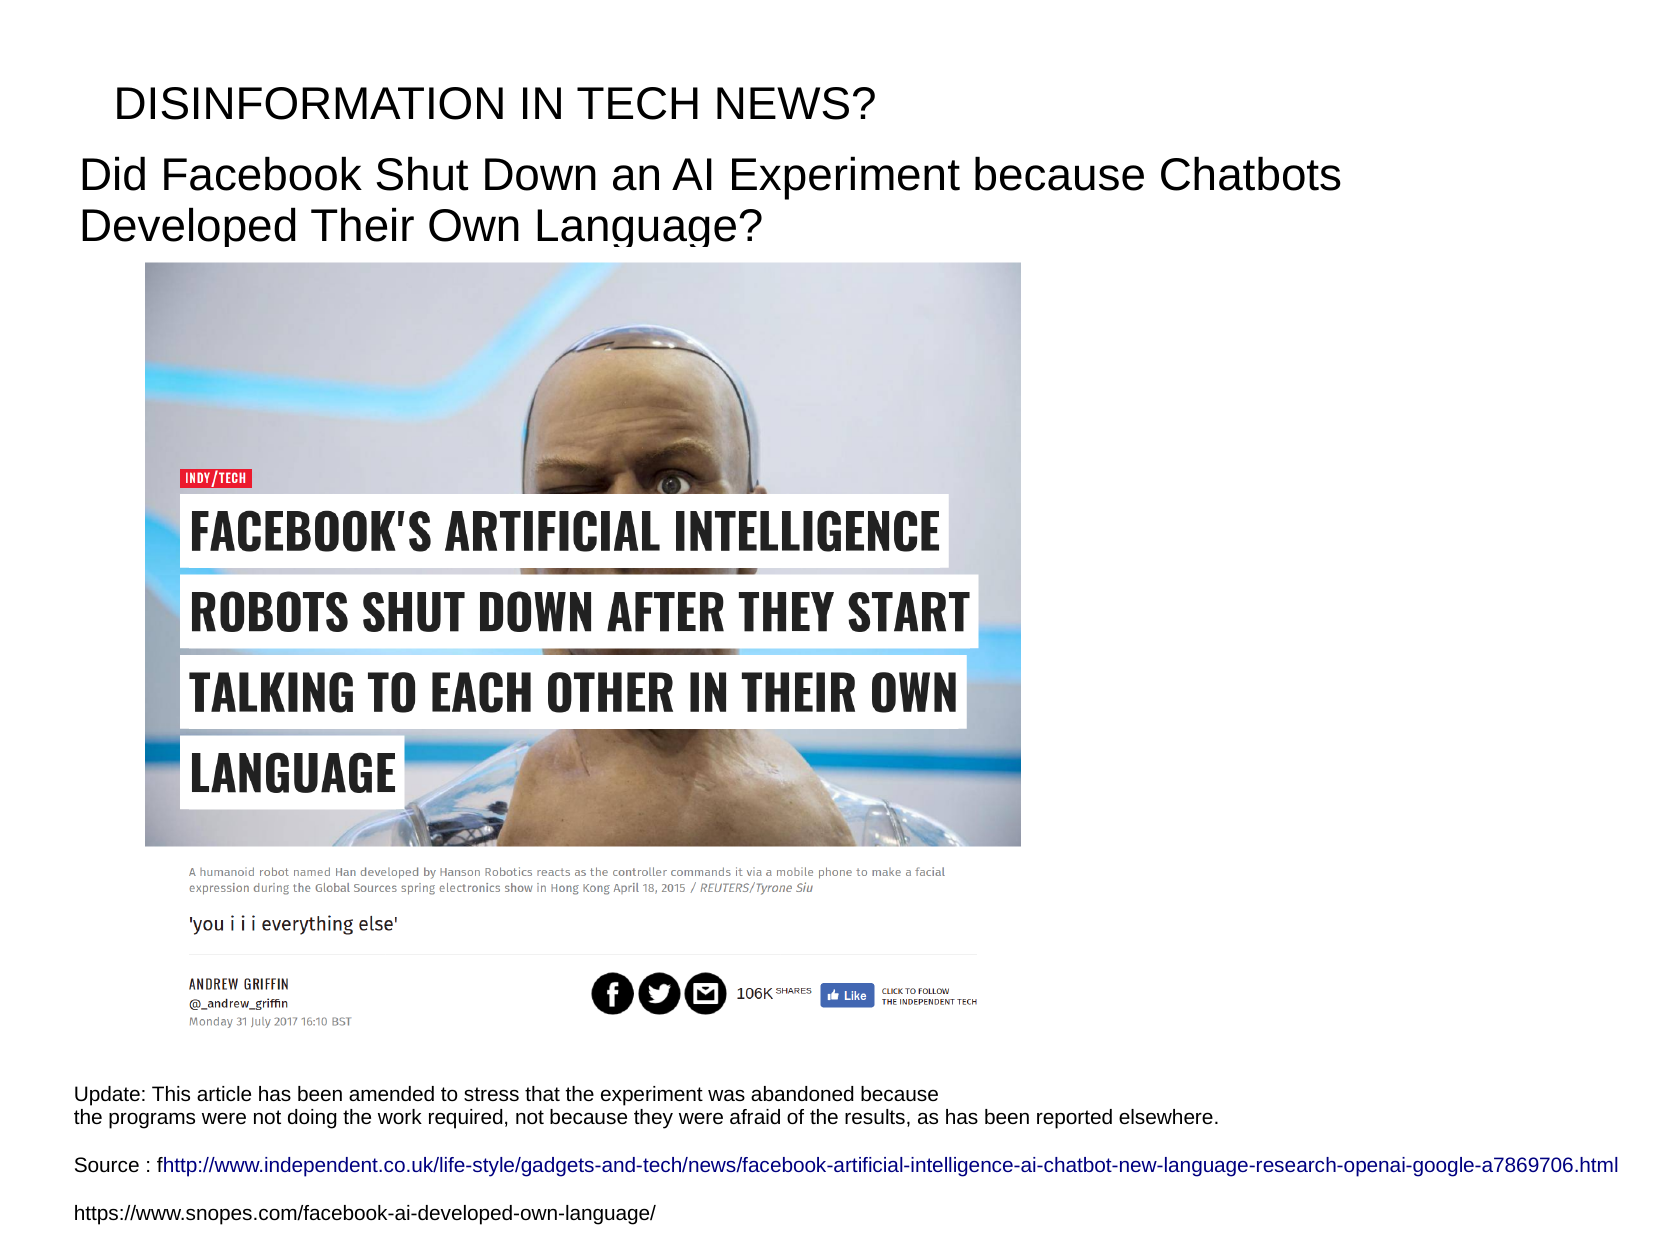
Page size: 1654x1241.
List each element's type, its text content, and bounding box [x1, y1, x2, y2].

text_box Did Facebook Shut Down an AI Experiment because Chatbots Developed Their Own Language? [64, 141, 1358, 260]
text_box DISINFORMATION IN TECH NEWS? [98, 70, 1418, 166]
picture [129, 247, 1055, 1040]
text_box Update: This article has been amended to stress that the experiment was abandoned because the programs were not doing the work required, not because they were afraid of the results, as has been reported elsewhere. Source : fhttp://www.independent.co.uk/life-style/gadgets-and-tech/news/facebook-artificial-intelligence-ai-chatbot-new-language-research-openai-google-a7869706.html https://www.snopes.com/facebook-ai-developed-own-language/ [59, 1074, 1654, 1233]
